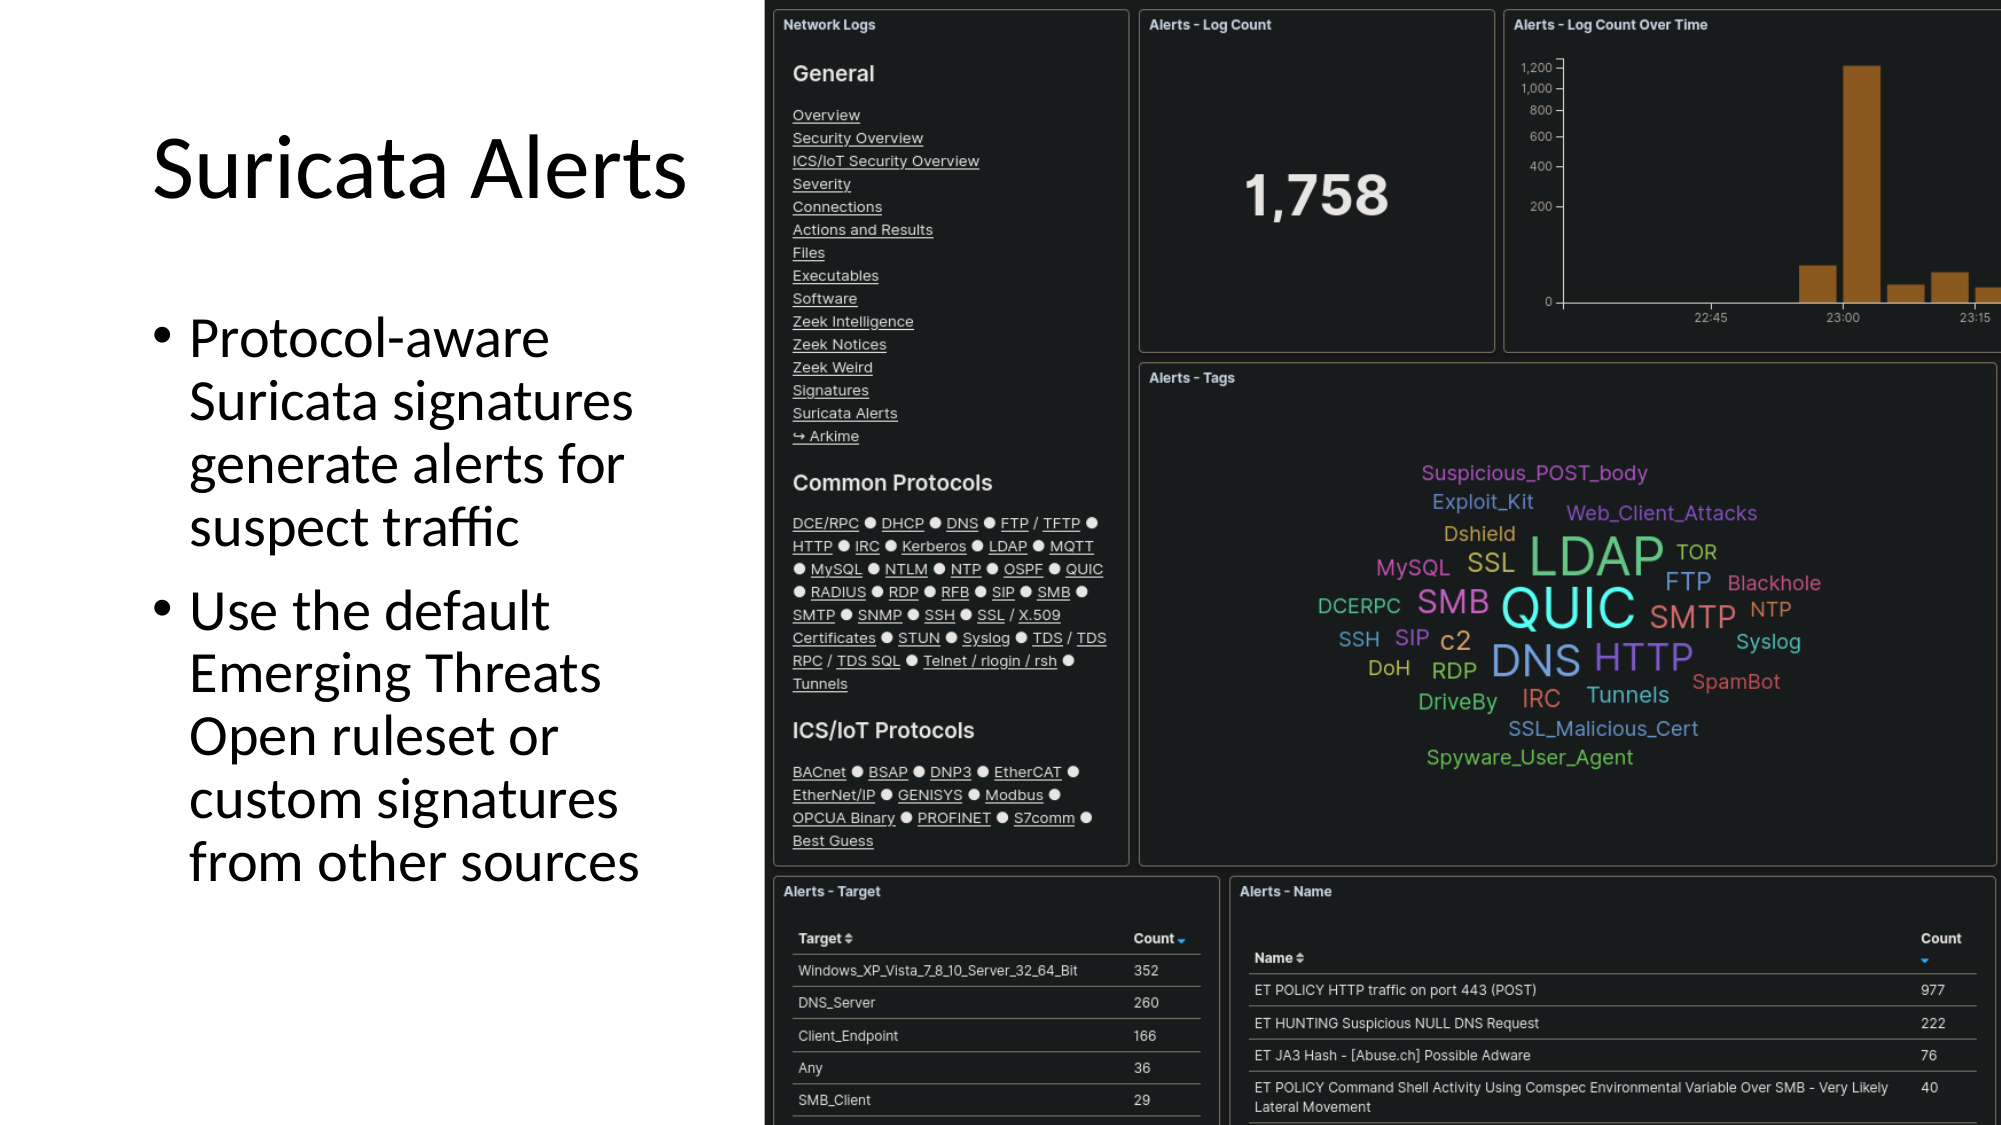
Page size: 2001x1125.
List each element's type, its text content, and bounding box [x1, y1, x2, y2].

title Suricata Alerts [137, 59, 764, 278]
list Protocol-aware Suricata signatures generate alerts for suspect traffic Use the default Emerging Threats Open ruleset or custom signatures from other sources [137, 299, 751, 1066]
picture [764, 0, 2000, 1125]
